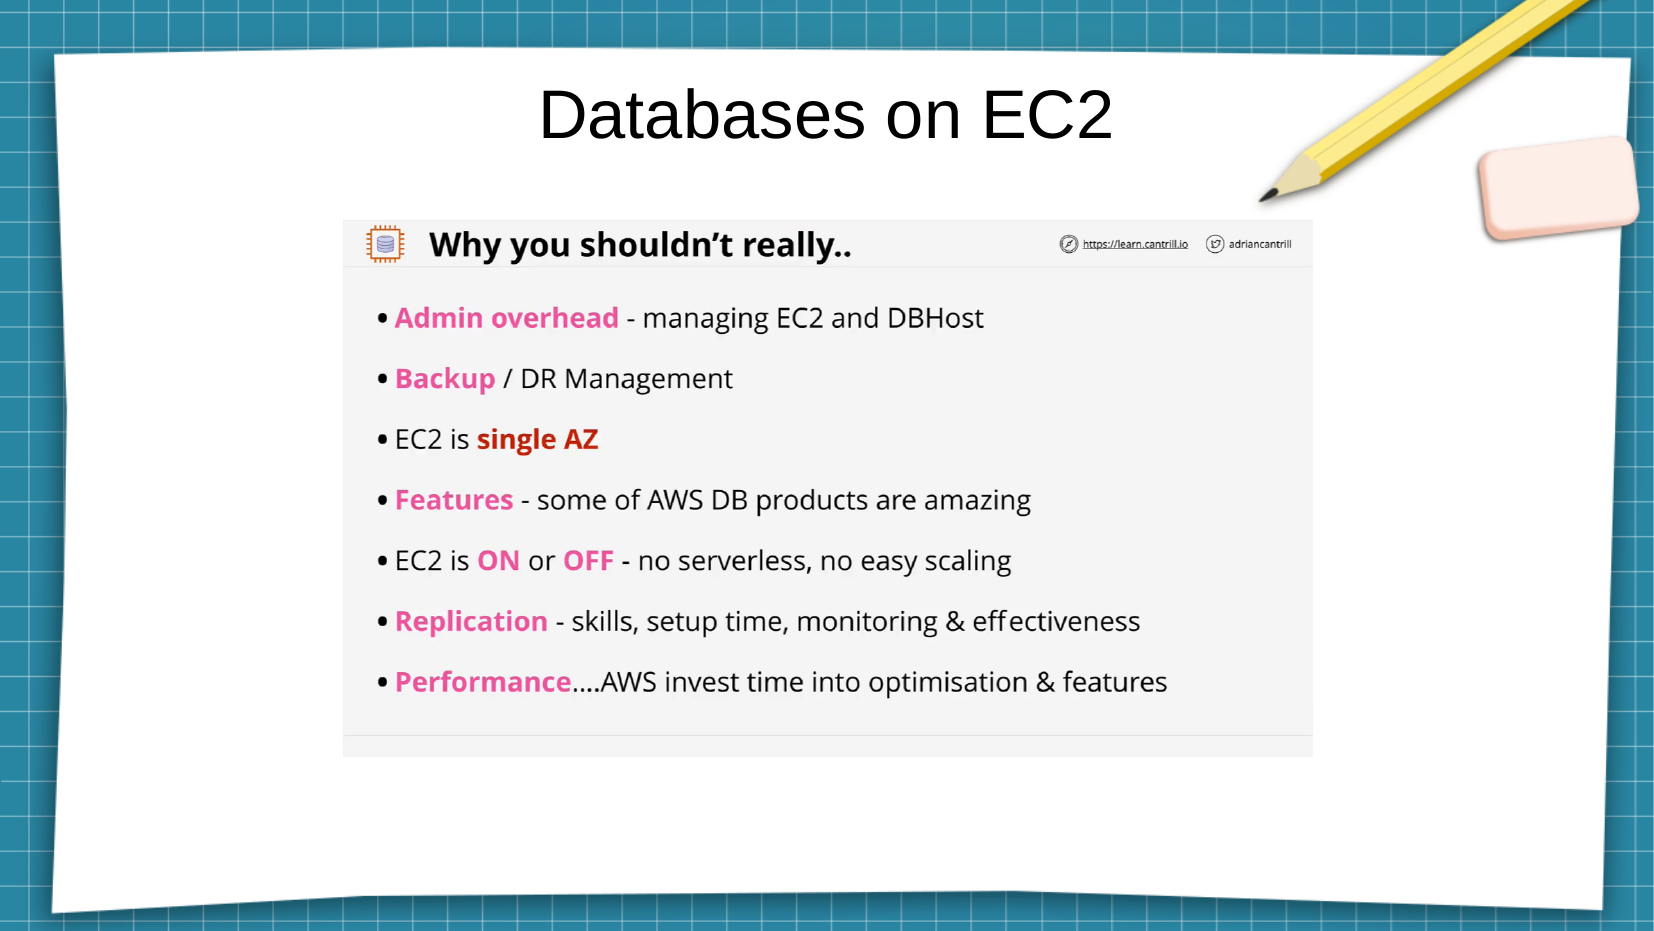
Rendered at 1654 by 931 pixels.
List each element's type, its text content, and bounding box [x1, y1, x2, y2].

picture [0, 0, 1654, 931]
title Databases on EC2 [82, 37, 1571, 193]
